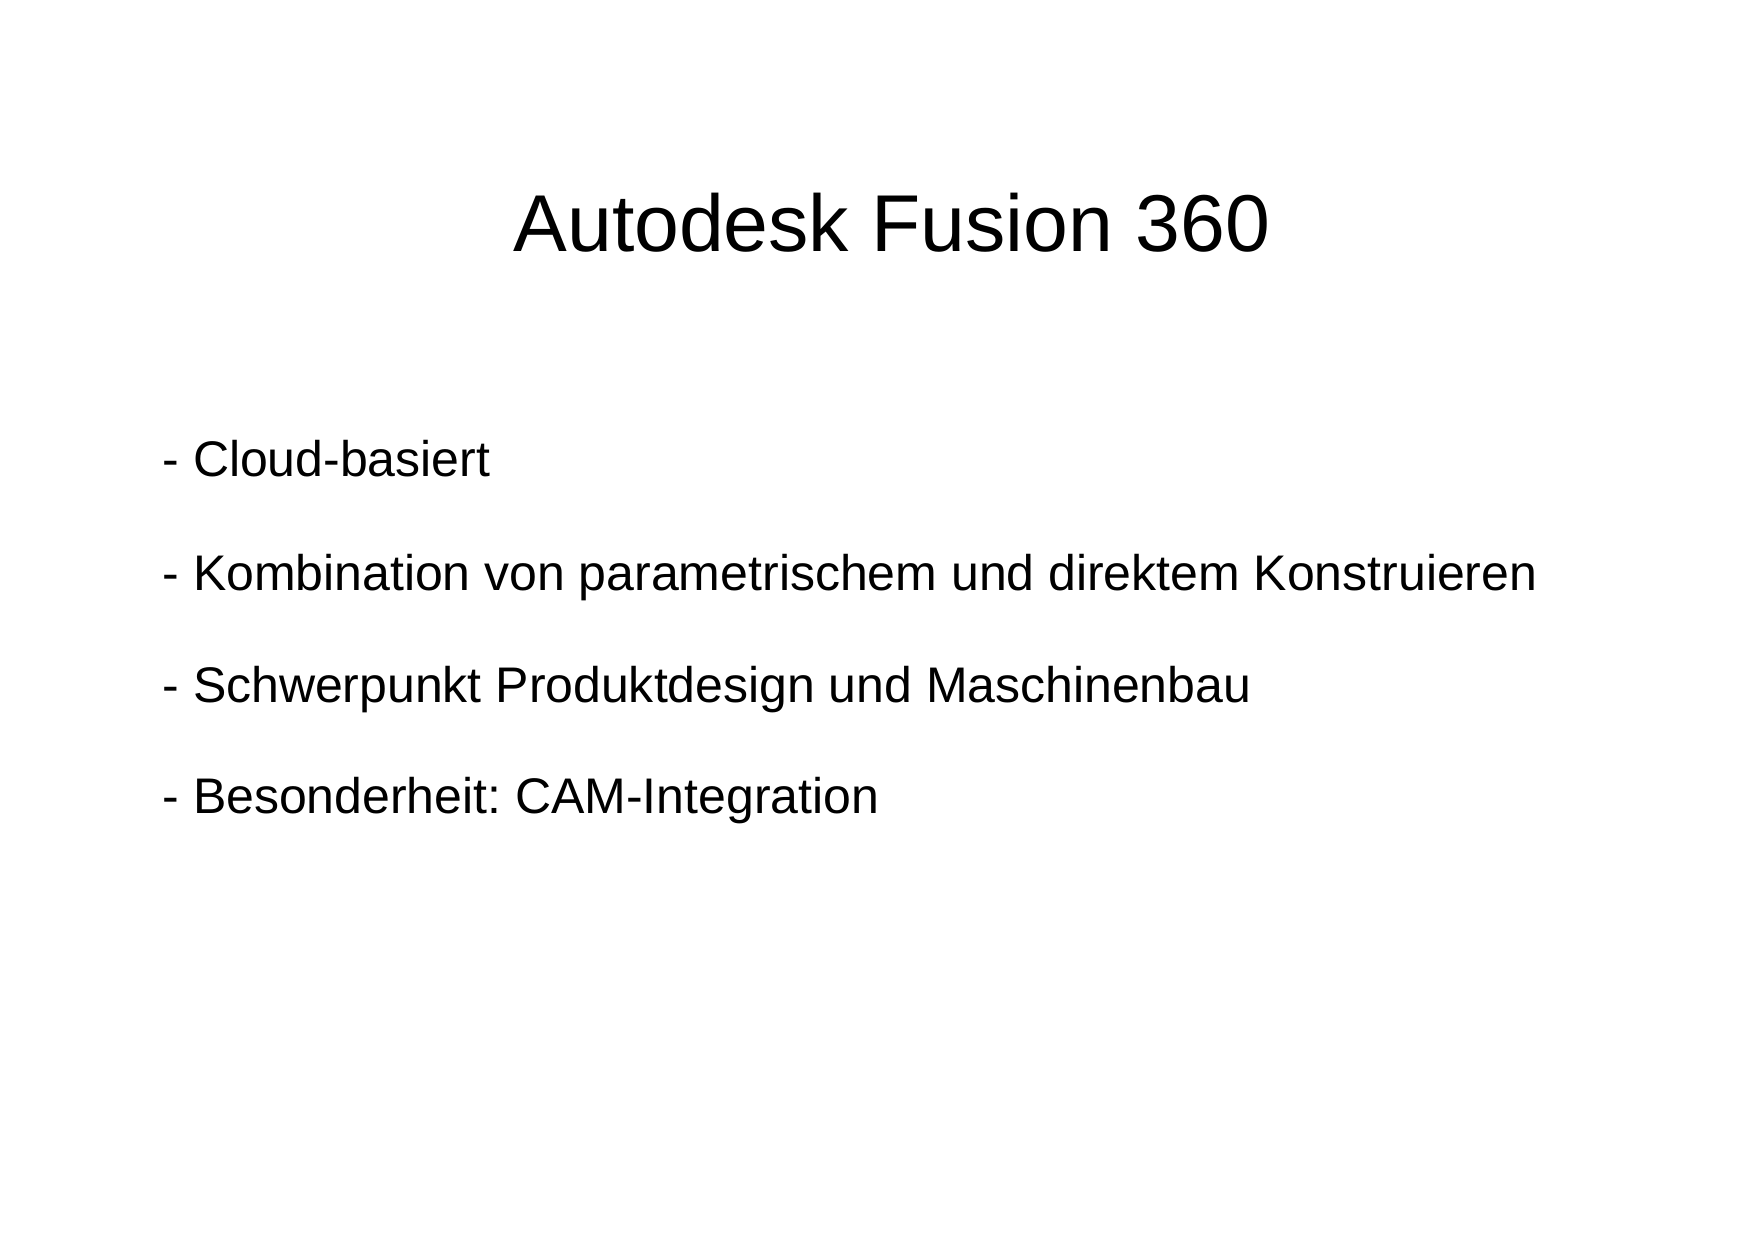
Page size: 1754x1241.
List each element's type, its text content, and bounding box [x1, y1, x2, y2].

subtitle - Cloud-basiert - Kombination von parametrischem und direktem Konstruieren - Schwerpunkt Produktdesign und Maschinenbau - Besonderheit: CAM-Integration [88, 422, 1695, 1066]
title Autodesk Fusion 360 [168, 132, 1615, 315]
